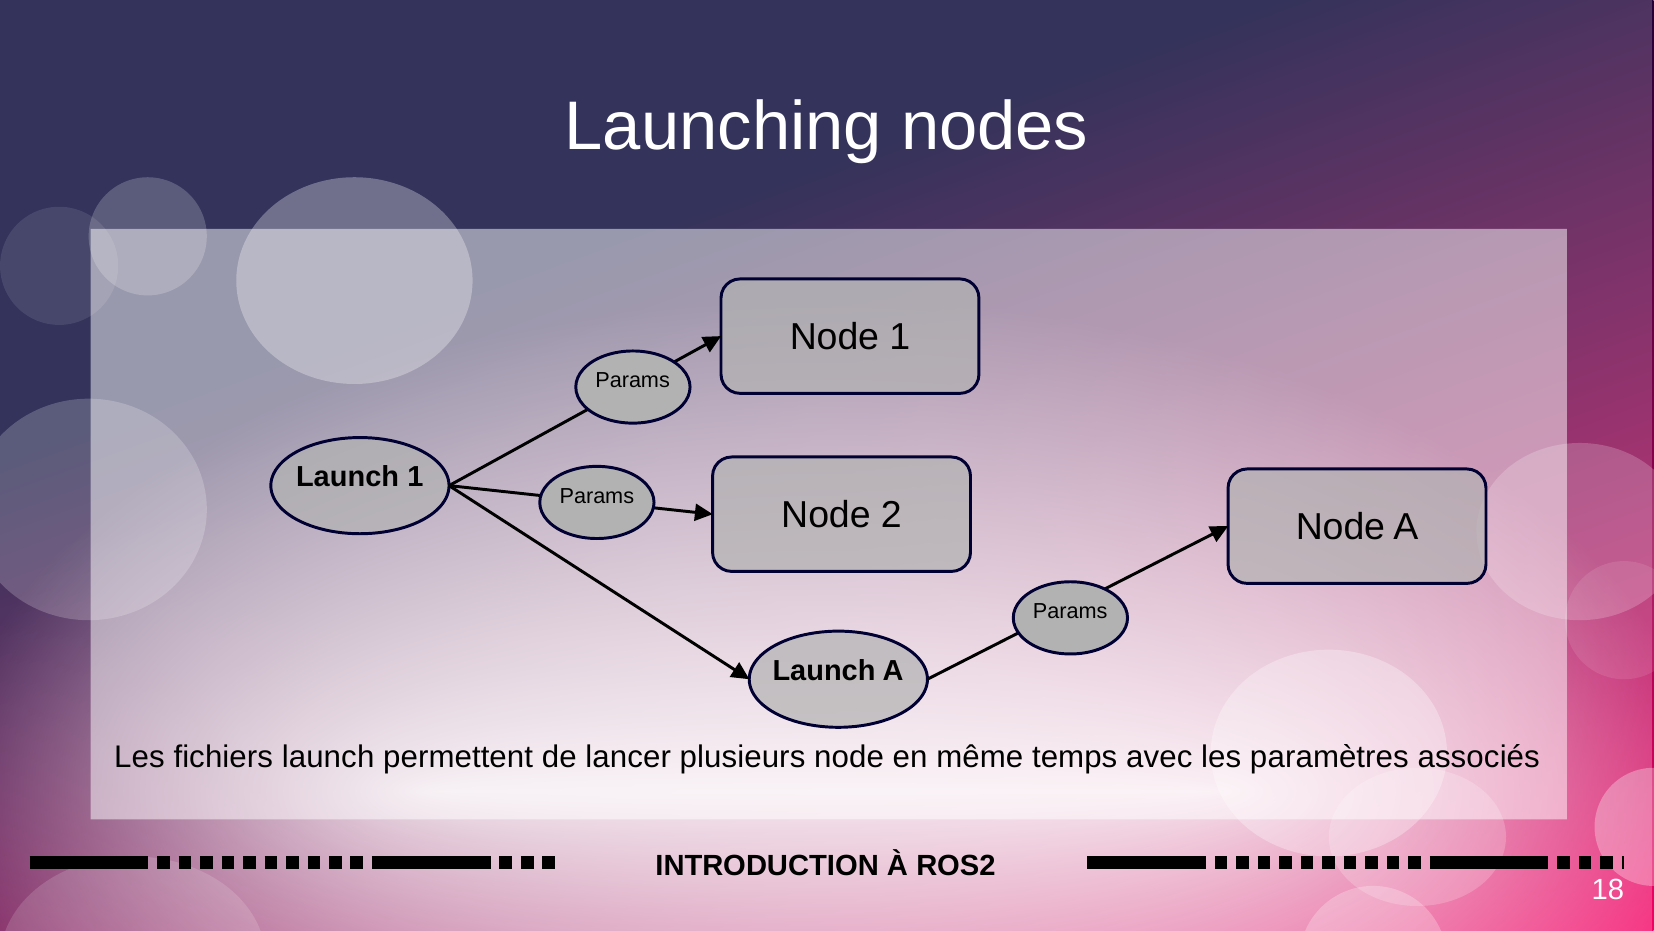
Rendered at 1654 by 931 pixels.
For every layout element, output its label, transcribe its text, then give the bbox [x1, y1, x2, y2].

text_box Launch 1 [270, 437, 449, 534]
text_box Params [575, 350, 691, 424]
title Launching nodes [88, 44, 1565, 207]
text_box Params [1013, 581, 1128, 654]
text_box Node A [1228, 468, 1487, 584]
list Les fichiers launch permettent de lancer plusieurs node en même temps avec les paramètres associés [90, 228, 1567, 820]
text_box Node 2 [712, 456, 971, 572]
text_box Params [539, 466, 655, 539]
text_box Launch A [749, 631, 928, 728]
text_box Node 1 [721, 278, 979, 394]
